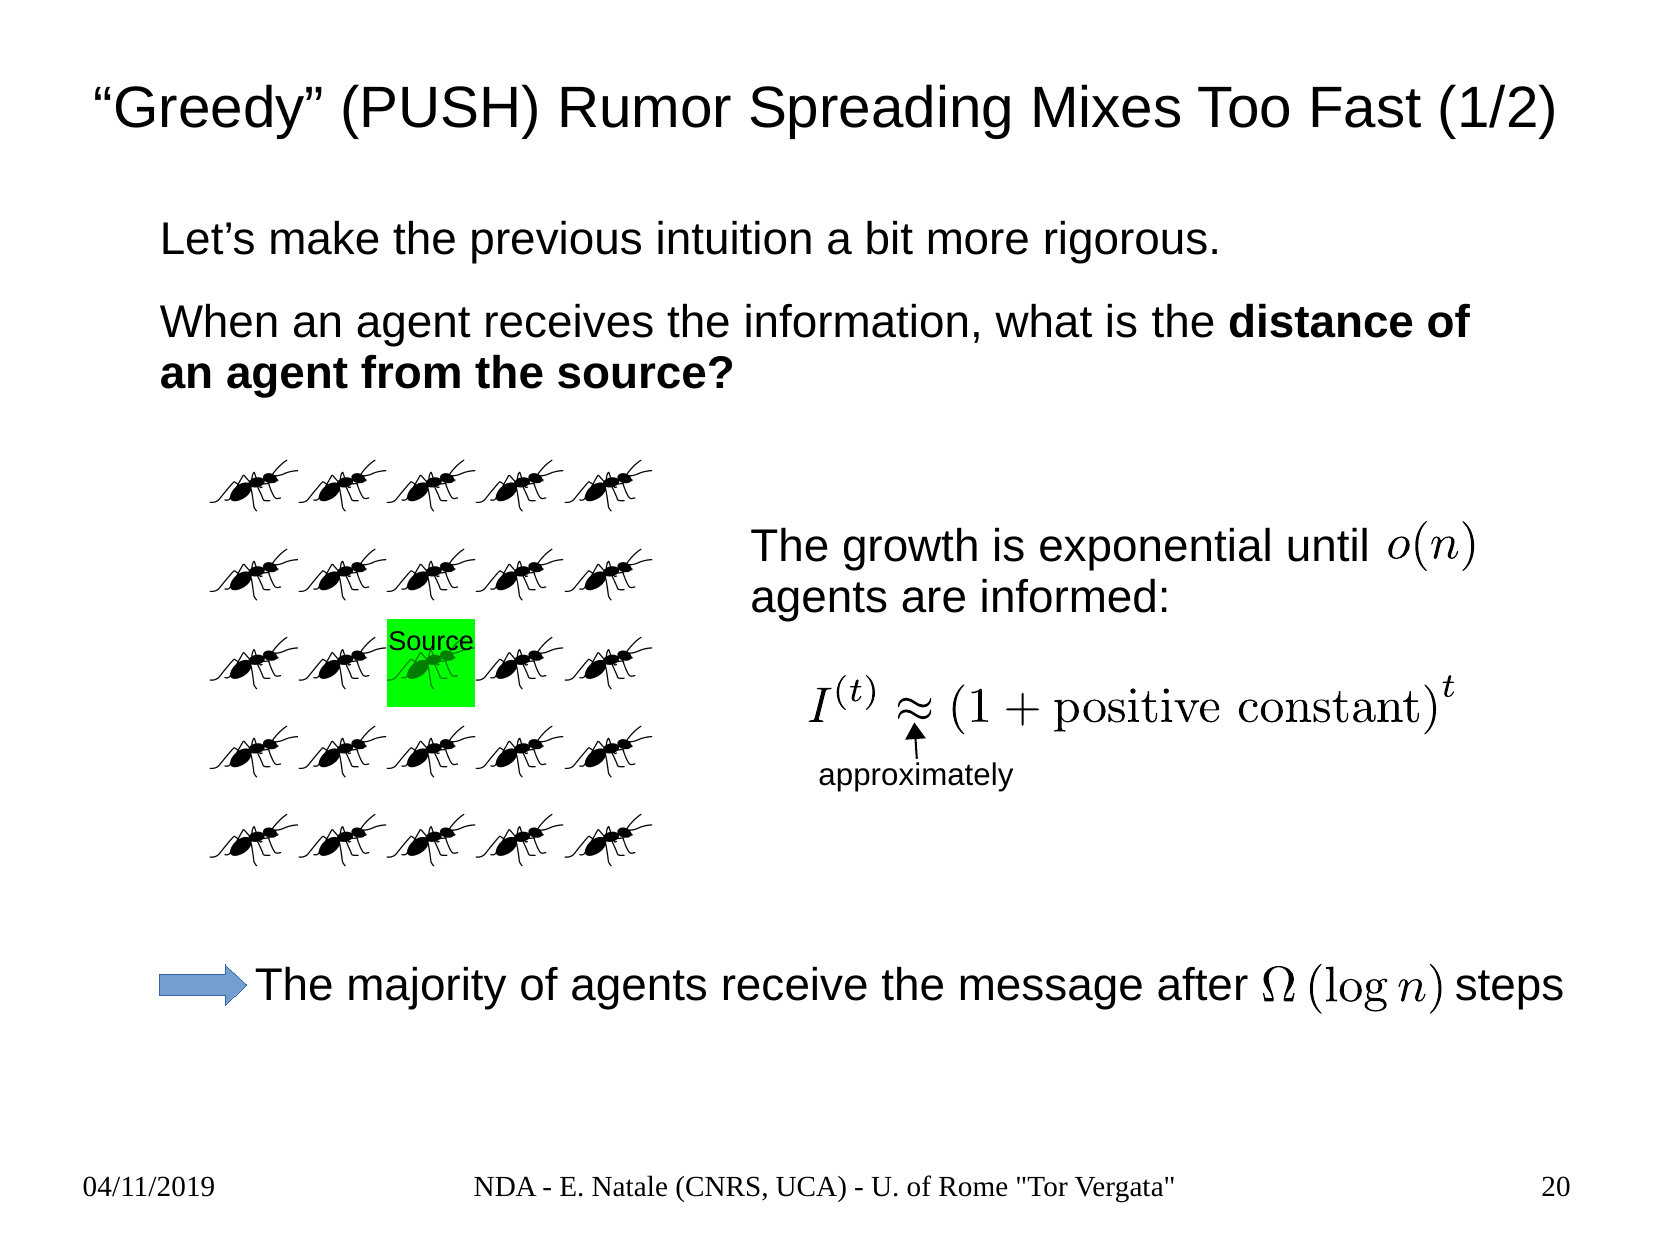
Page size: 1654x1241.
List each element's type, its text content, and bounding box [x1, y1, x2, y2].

text_box Let’s make the previous intuition a bit more rigorous. [145, 205, 1502, 272]
text_box [1388, 521, 1475, 572]
text_box [159, 964, 240, 1006]
text_box When an agent receives the information, what is the distance of an agent from the source? [145, 288, 1502, 406]
text_box [808, 674, 1455, 735]
text_box approximately [803, 750, 1029, 800]
picture [209, 441, 653, 885]
text_box The majority of agents receive the message after steps [240, 951, 1593, 1070]
text_box [1262, 963, 1442, 1014]
text_box The growth is exponential until agents are informed: [735, 512, 1503, 631]
title “Greedy” (PUSH) Rumor Spreading Mixes Too Fast (1/2) [82, 49, 1571, 166]
